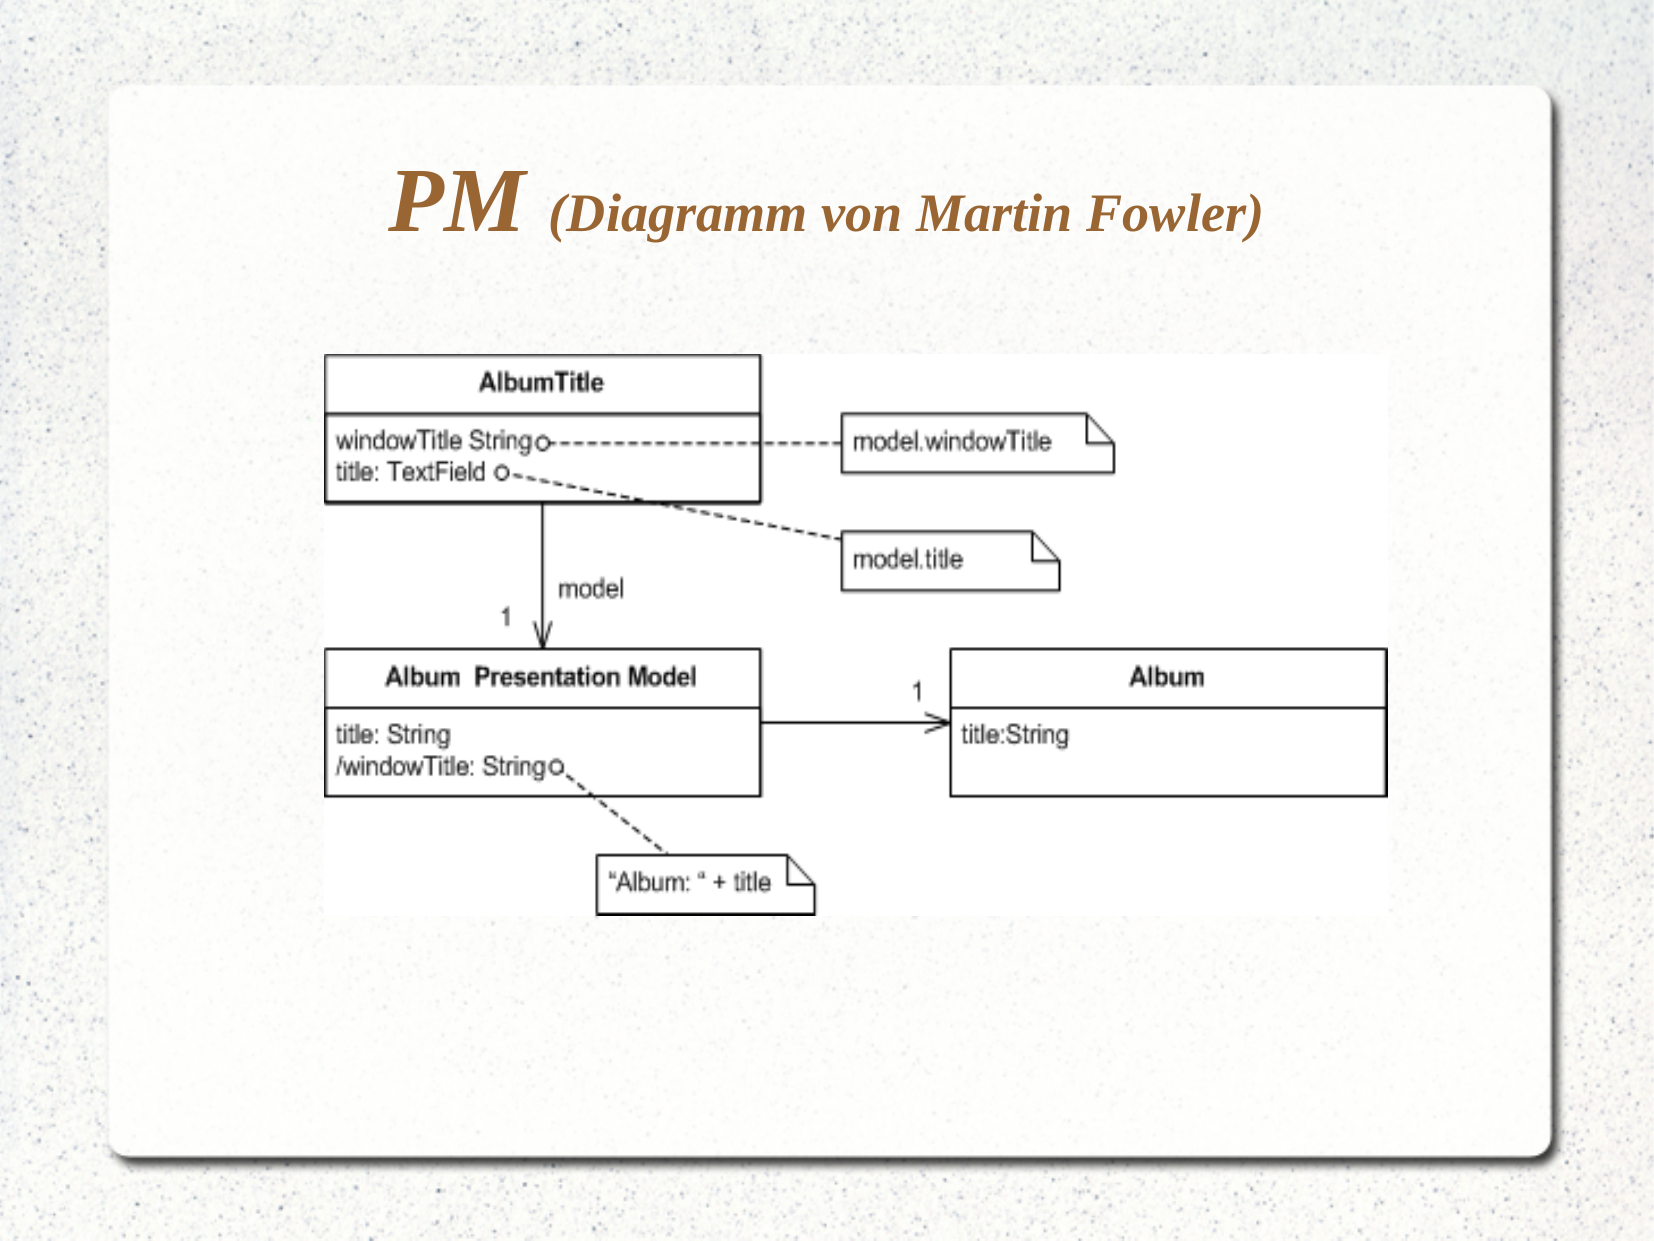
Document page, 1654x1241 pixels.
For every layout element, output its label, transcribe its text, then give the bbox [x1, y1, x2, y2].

picture [0, 0, 1654, 1241]
title PM (Diagramm von Martin Fowler) [118, 104, 1536, 297]
